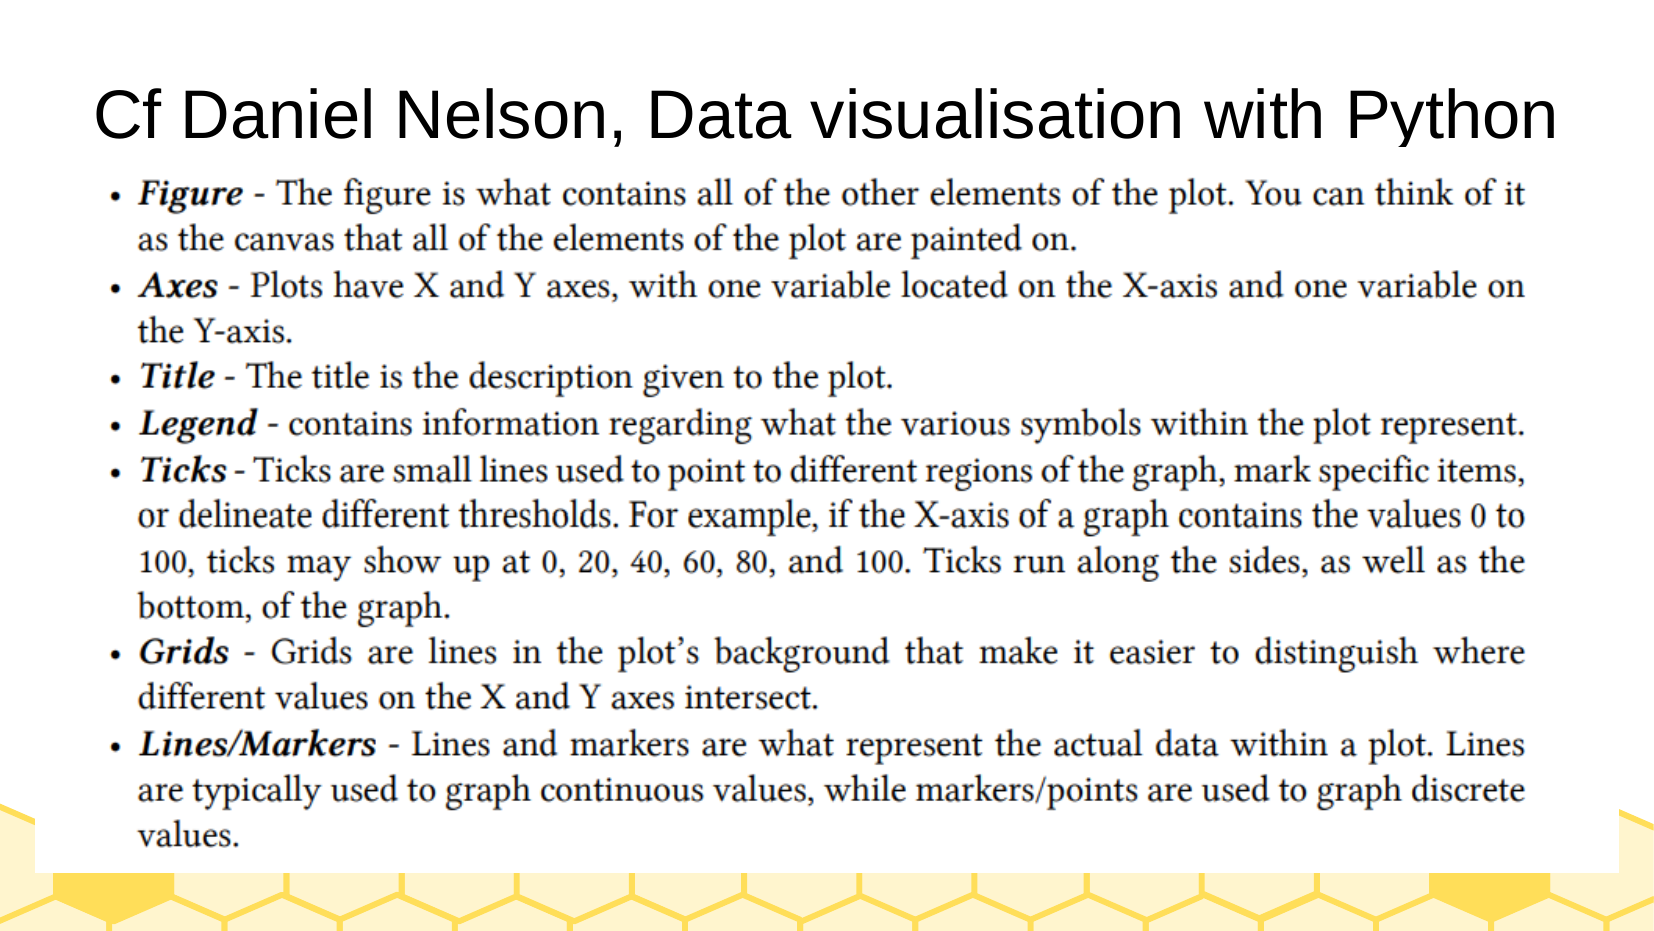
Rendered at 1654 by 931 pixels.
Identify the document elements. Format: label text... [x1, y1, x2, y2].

title Cf Daniel Nelson, Data visualisation with Python [82, 37, 1571, 147]
picture [35, 147, 1619, 873]
